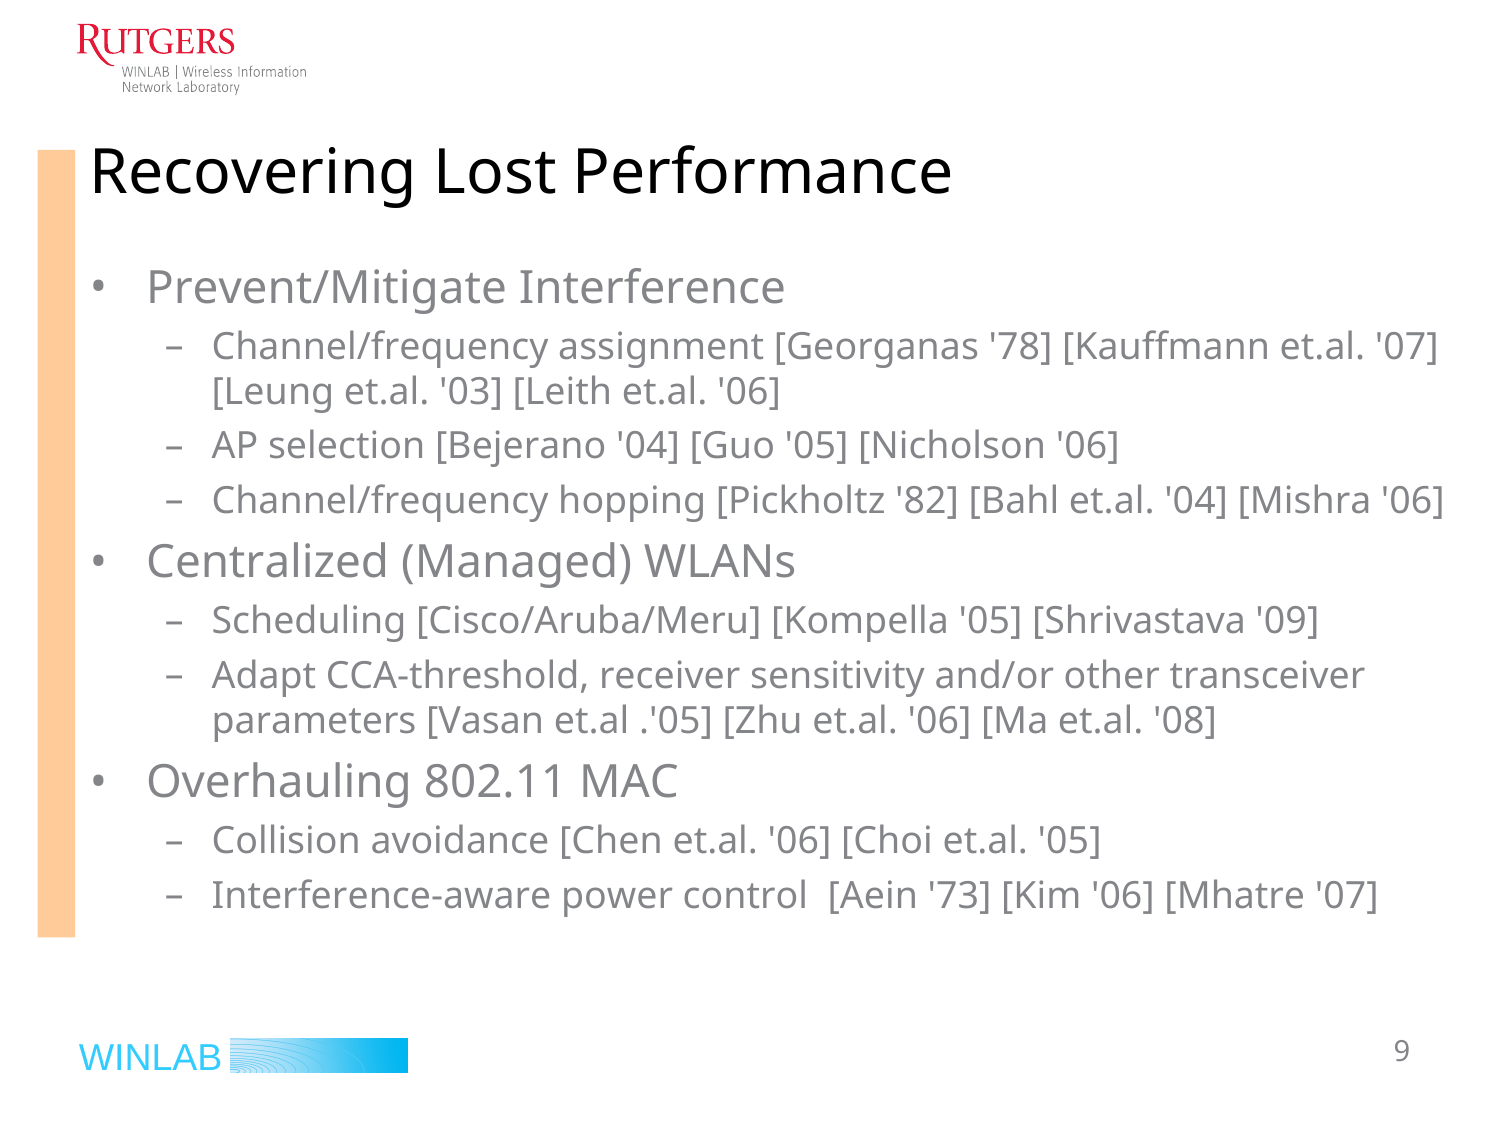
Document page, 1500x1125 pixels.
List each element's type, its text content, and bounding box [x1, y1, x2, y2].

title Recovering Lost Performance [75, 99, 1426, 238]
list Prevent/Mitigate Interference Channel/frequency assignment [Georganas '78] [Kauffmann et.al. '07][Leung et.al. '03] [Leith et.al. '06] AP selection [Bejerano '04] [Guo '05] [Nicholson '06] Channel/frequency hopping [Pickholtz '82] [Bahl et.al. '04] [Mishra '06] Centralized (Managed) WLANs Scheduling [Cisco/Aruba/Meru] [Kompella '05] [Shrivastava '09] Adapt CCA-threshold, receiver sensitivity and/or other transceiver parameters [Vasan et.al .'05] [Zhu et.al. '06] [Ma et.al. '08] Overhauling 802.11 MAC Collision avoidance [Chen et.al. '06] [Choi et.al. '05] Interference-aware power control [Aein '73] [Kim '06] [Mhatre '07] [75, 249, 1463, 993]
picture [230, 1038, 383, 1073]
text_box [37, 149, 76, 938]
